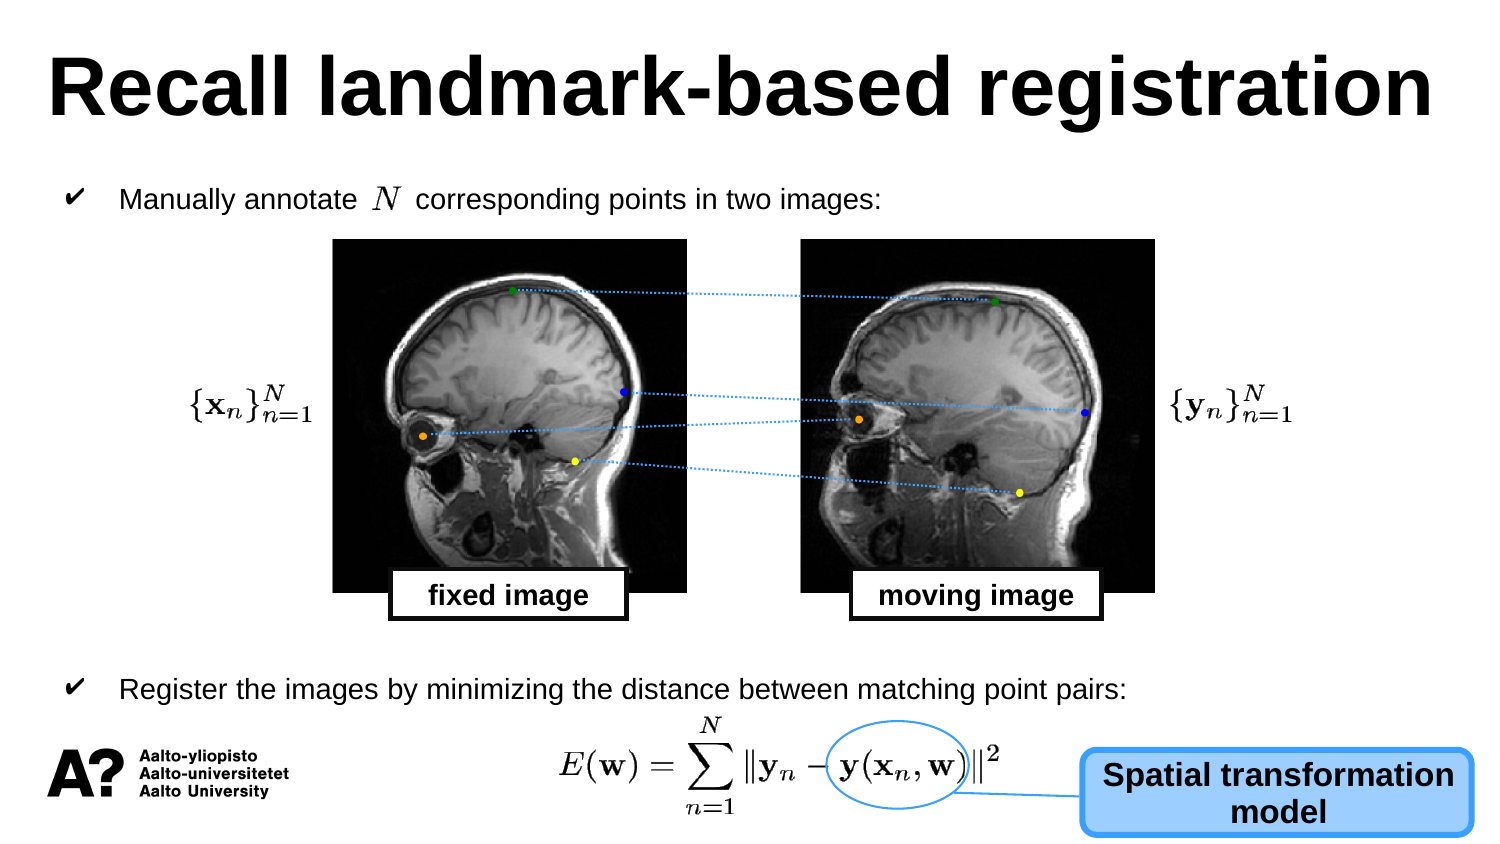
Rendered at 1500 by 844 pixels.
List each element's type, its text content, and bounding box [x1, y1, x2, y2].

text_box moving image [850, 568, 1102, 619]
picture [324, 231, 694, 601]
list Manually annotate corresponding points in two images: Register the images by minimizing the distance between matching point pairs: [48, 180, 1375, 717]
picture [365, 176, 410, 217]
text_box Spatial transformation model [1089, 756, 1469, 831]
picture [182, 372, 321, 454]
picture [828, 723, 967, 807]
picture [792, 231, 1301, 601]
text_box fixed image [390, 568, 627, 619]
text_box [1082, 749, 1472, 835]
list Recall landmark-based registration [47, 32, 1442, 197]
picture [0, 702, 337, 844]
picture [552, 701, 1008, 844]
